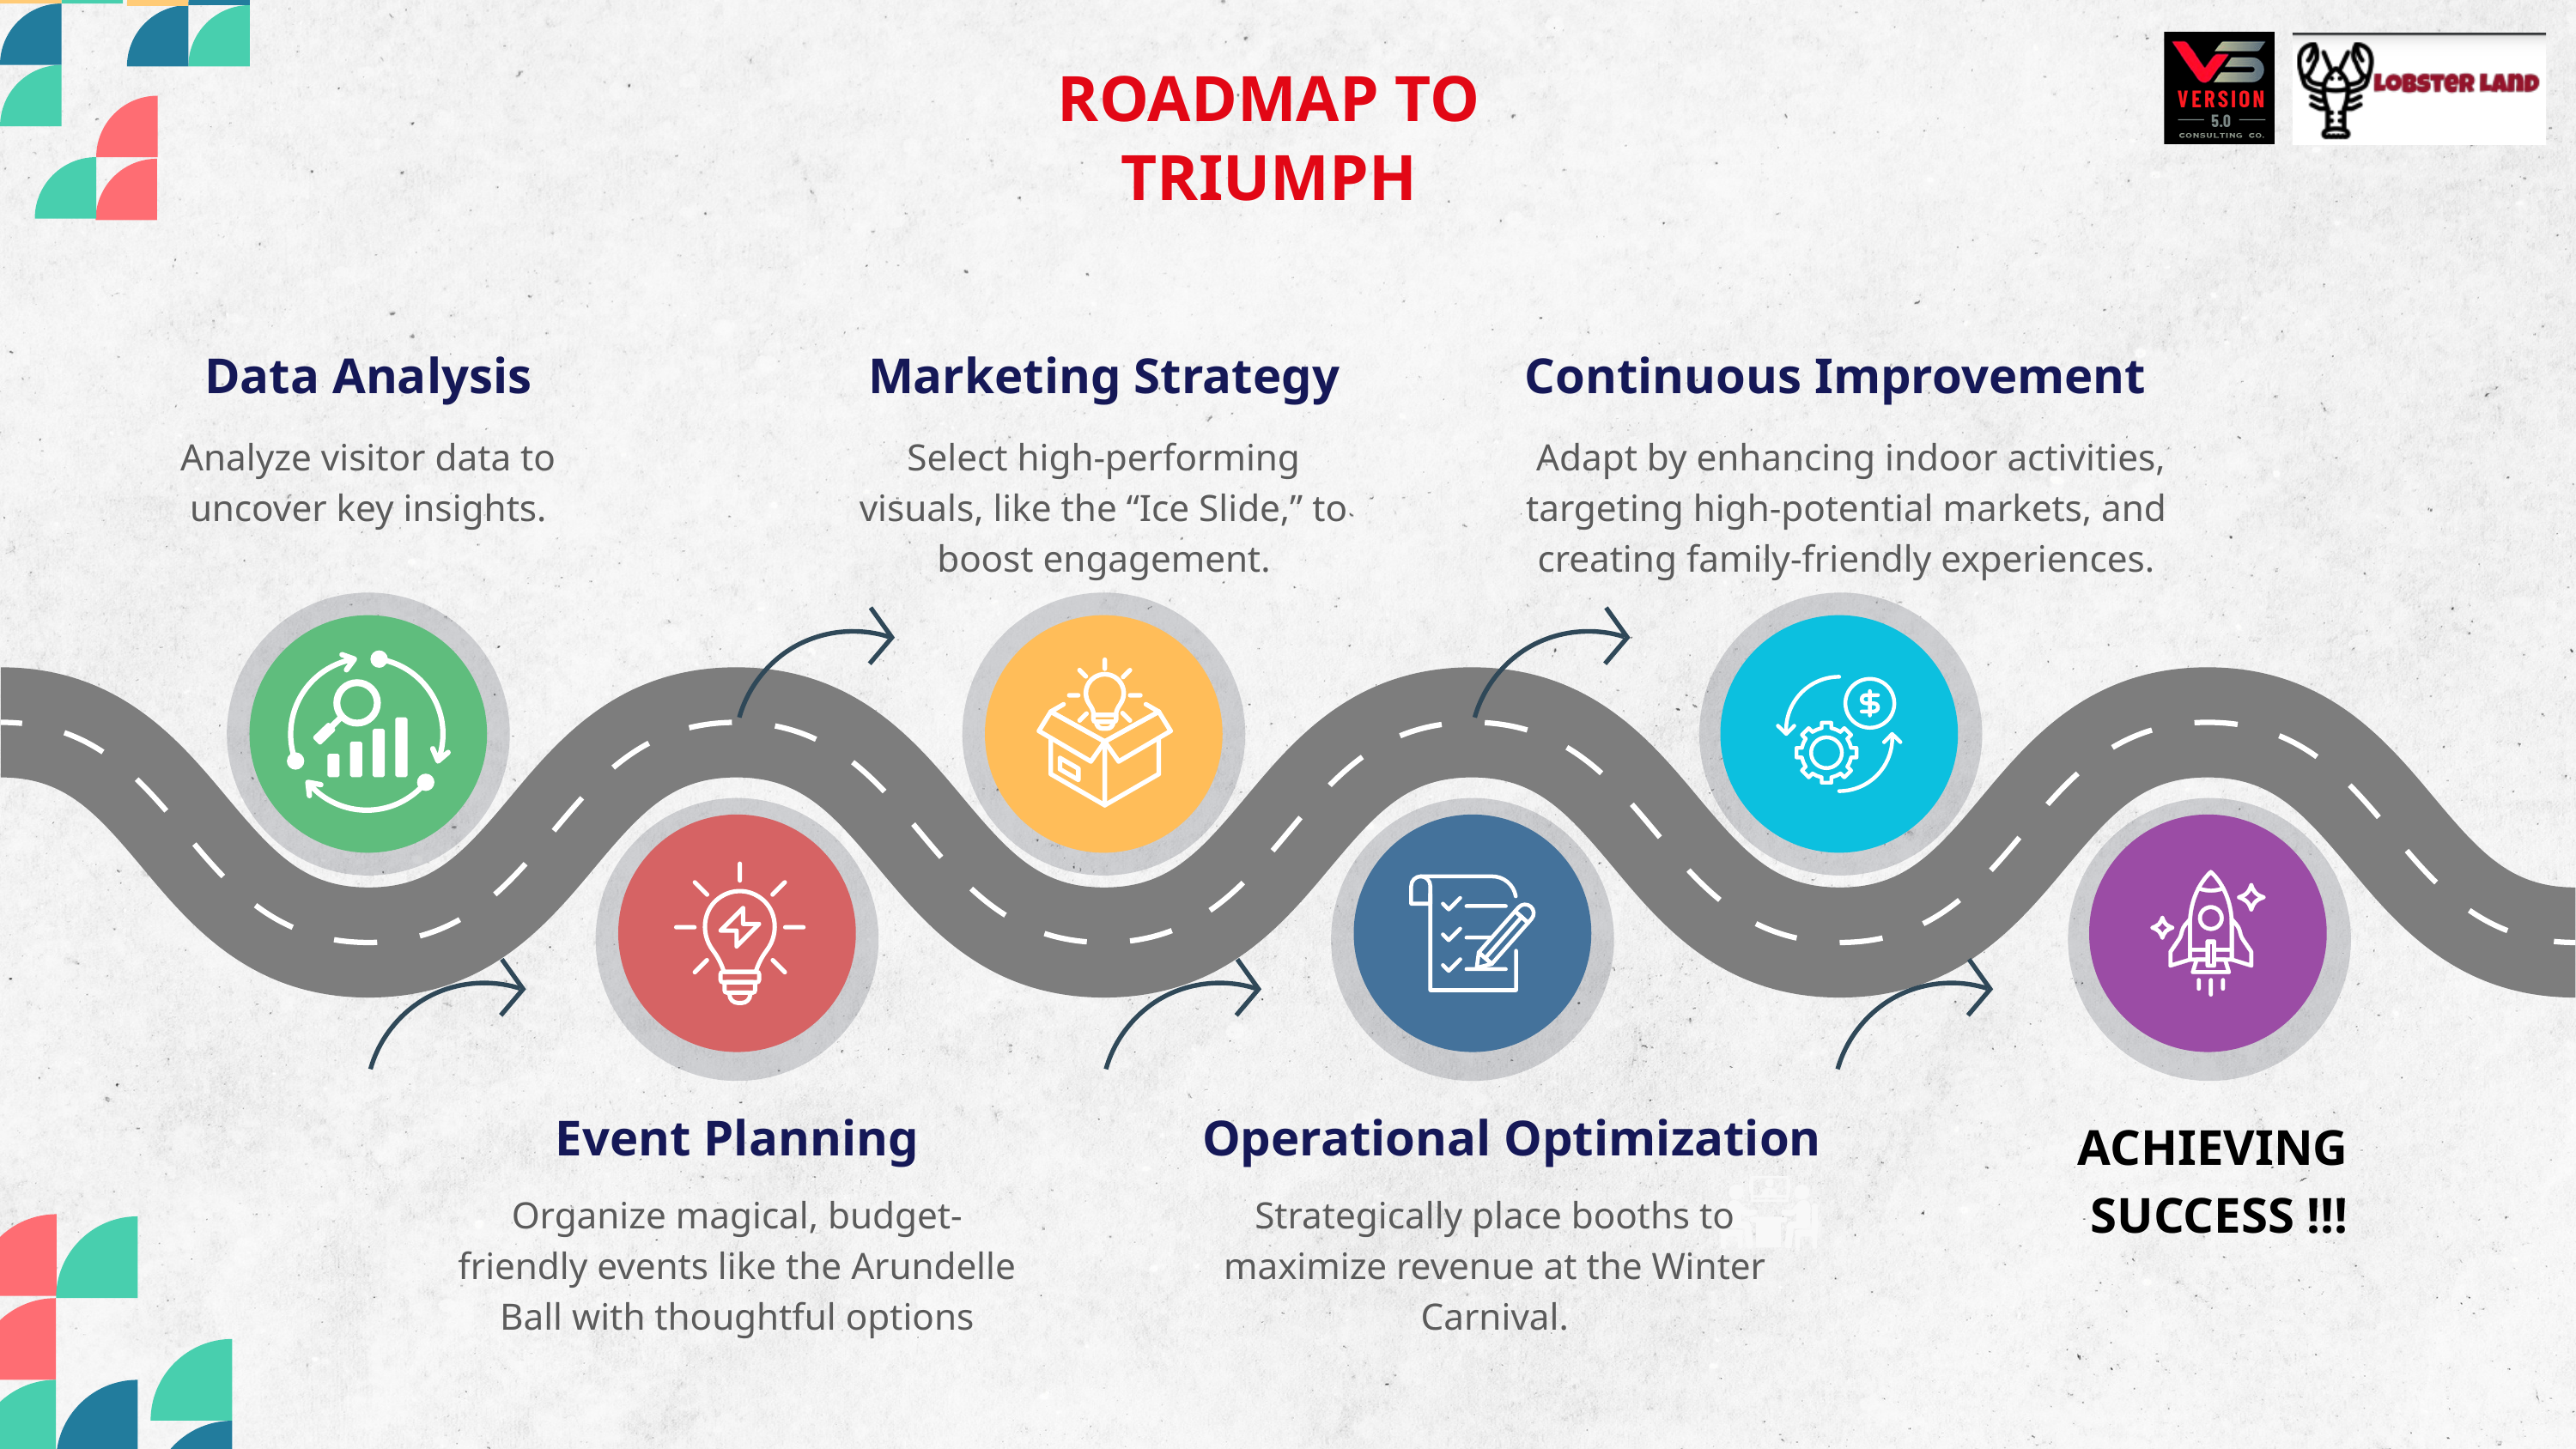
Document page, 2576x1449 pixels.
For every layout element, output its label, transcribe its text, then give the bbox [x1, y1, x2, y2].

text_box Strategically place booths to maximize revenue at the Winter Carnival. [1201, 1185, 1789, 1334]
text_box ROADMAP TO TRIUMPH [914, 55, 1624, 221]
text_box Select high-performing visuals, like the “Ice Slide,” to boost engagement. [854, 427, 1354, 576]
text_box Operational Optimization [1188, 1098, 1836, 1162]
text_box Continuous Improvement [1490, 335, 2181, 400]
text_box Adapt by enhancing indoor activities, targeting high-potential markets, and creating family-friendly experiences. [1494, 427, 2198, 576]
text_box Data Analysis [165, 335, 571, 400]
text_box [0, 0, 2576, 1449]
text_box Analyze visitor data to uncover key insights. [118, 427, 619, 526]
text_box Organize magical, budget-friendly events like the Arundelle Ball with thoughtful options [451, 1185, 1024, 1383]
text_box Event Planning [534, 1098, 940, 1162]
text_box ACHIEVING SUCCESS !!! [2046, 1106, 2392, 1239]
text_box Marketing Strategy [854, 335, 1354, 400]
